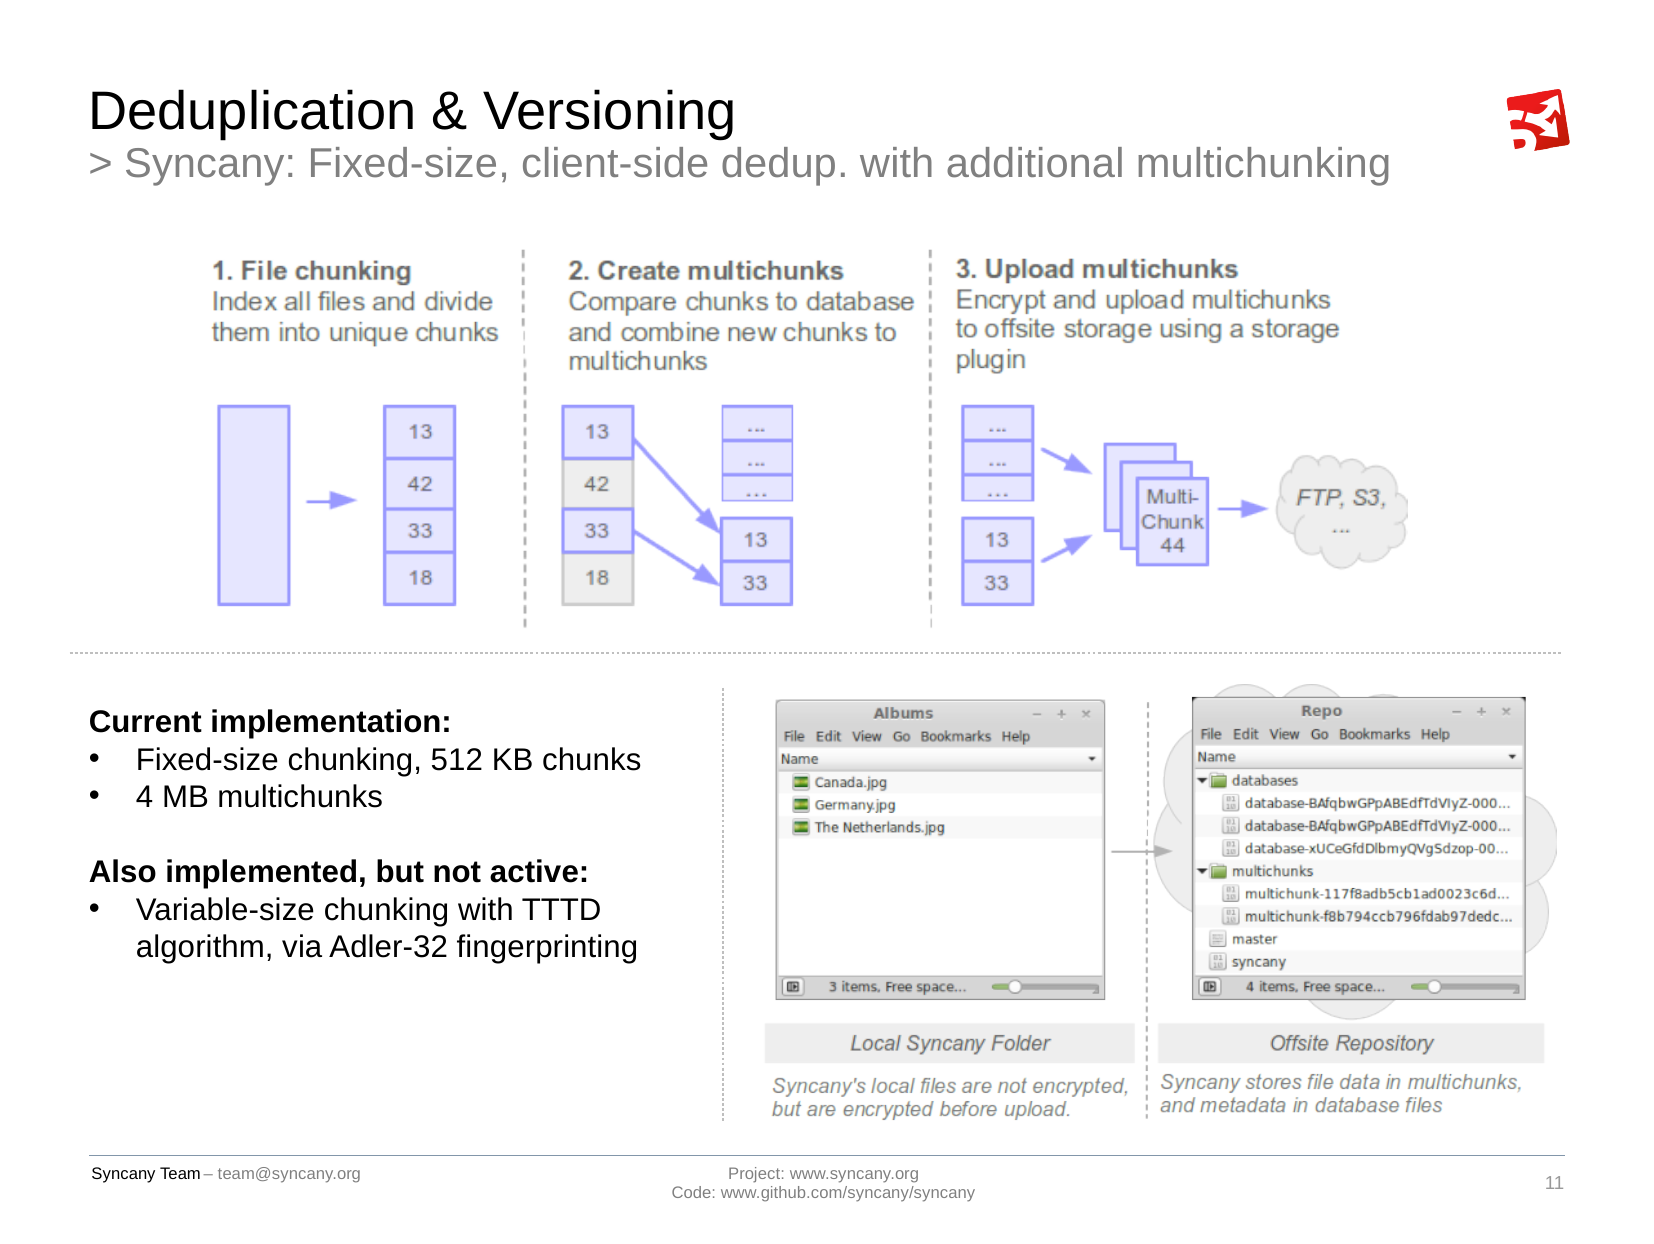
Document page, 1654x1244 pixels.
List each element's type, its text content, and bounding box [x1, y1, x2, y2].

picture [203, 248, 1408, 632]
text_box Current implementation: Fixed-size chunking, 512 KB chunks 4 MB multichunks Also implemented, but not active: Variable-size chunking with TTTD algorithm, via Adler-32 fingerprinting [88, 701, 761, 1131]
text_box <number> [1476, 1167, 1565, 1193]
title Deduplication & Versioning > Syncany: Fixed-size, client-side dedup. with additional multichunking [88, 82, 1595, 207]
picture [760, 684, 1557, 1132]
